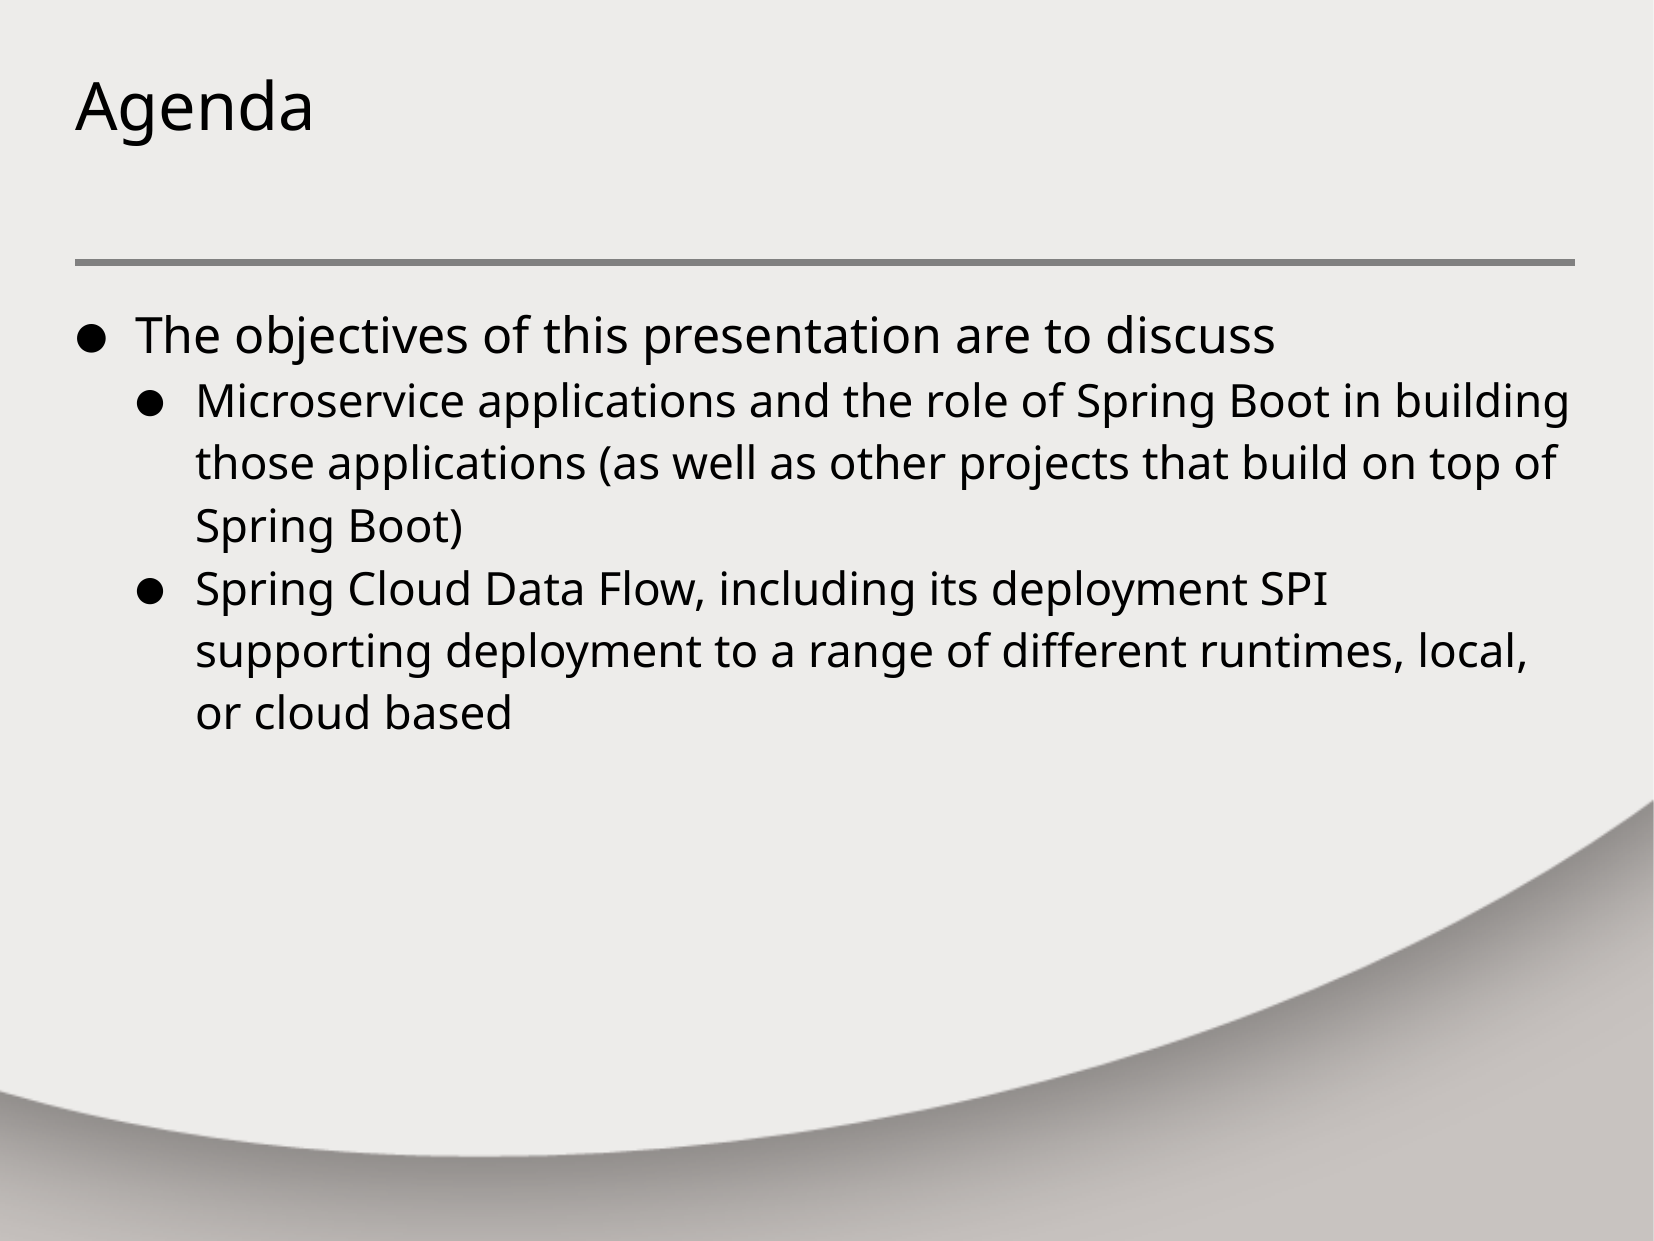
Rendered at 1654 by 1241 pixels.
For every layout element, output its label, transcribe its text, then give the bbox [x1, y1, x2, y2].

picture [0, 0, 1654, 1241]
title Agenda [75, 75, 1576, 226]
list The objectives of this presentation are to discuss Microservice applications and the role of Spring Boot in building those applications (as well as other projects that build on top of Spring Boot) Spring Cloud Data Flow, including its deployment SPI supporting deployment to a range of different runtimes, local, or cloud based [75, 300, 1576, 1163]
